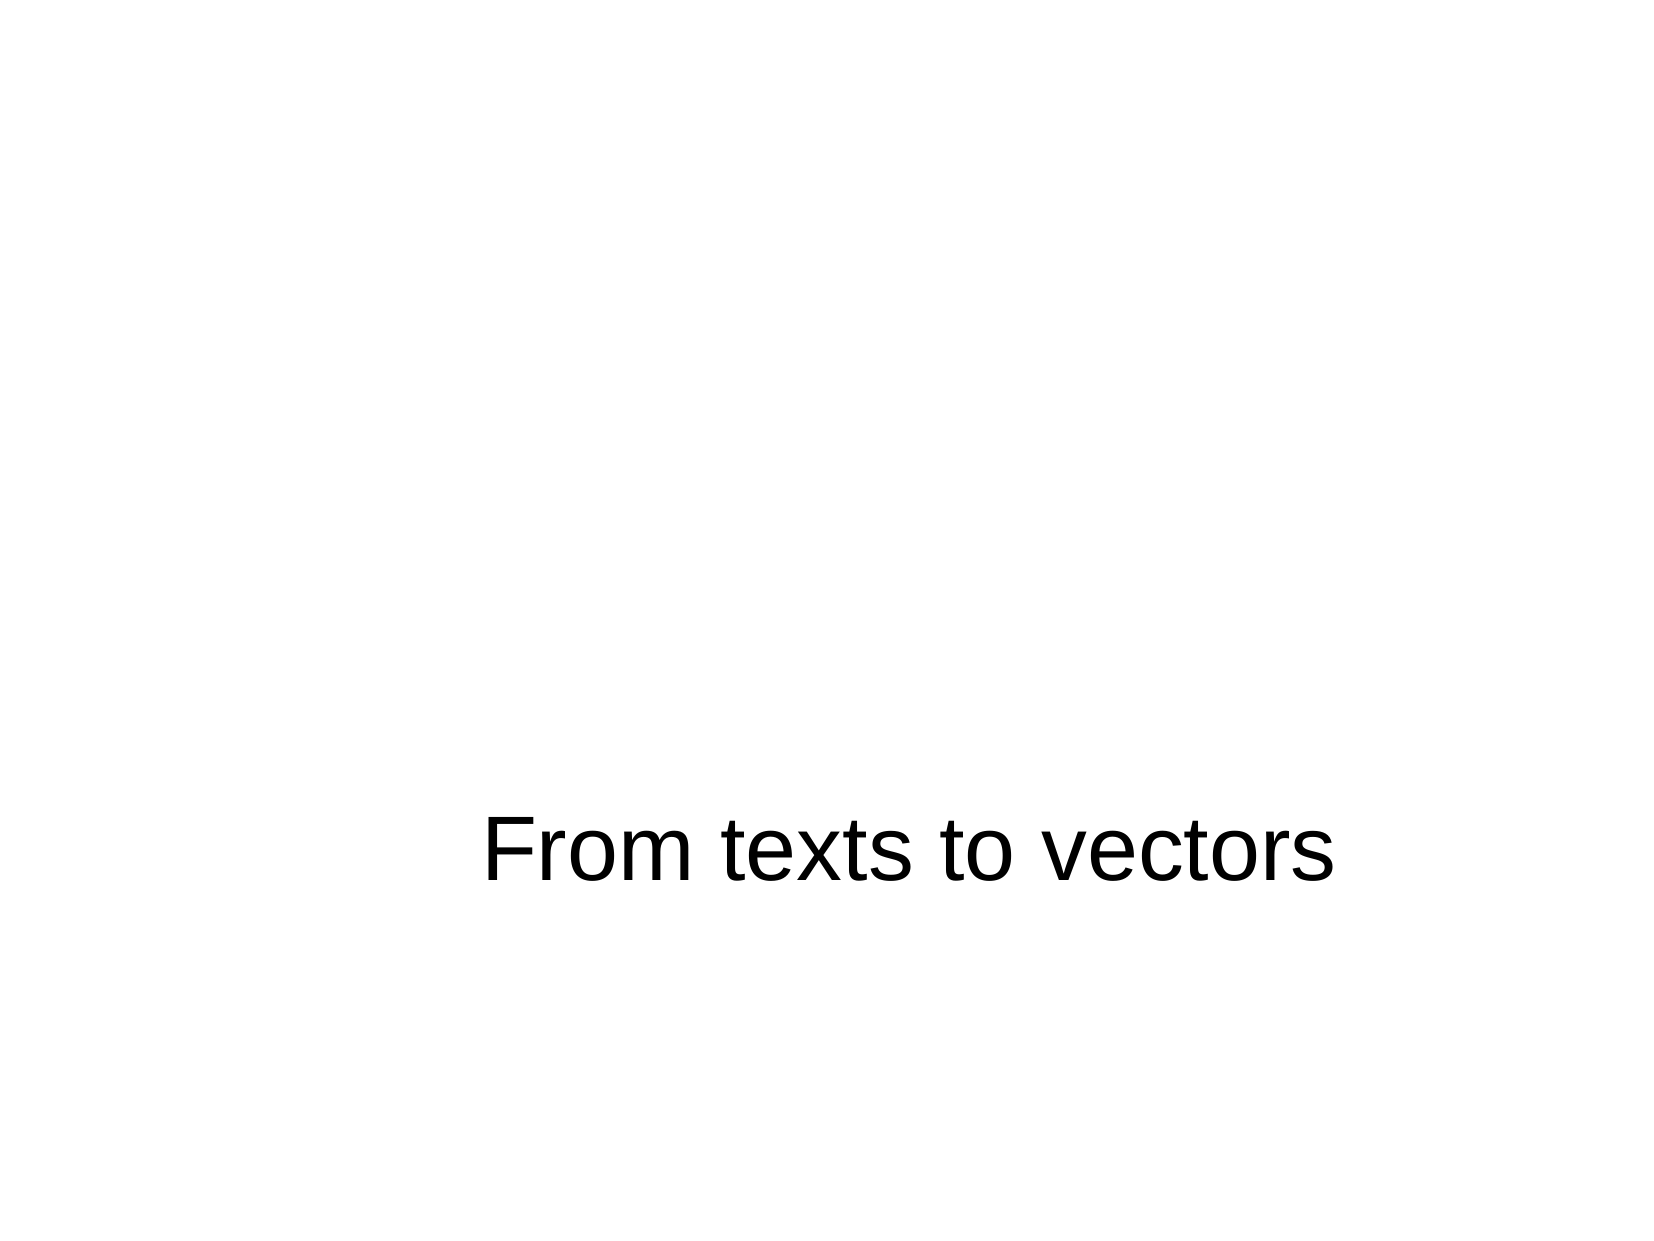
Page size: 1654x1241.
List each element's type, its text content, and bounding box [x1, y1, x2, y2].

title From texts to vectors [165, 752, 1654, 946]
